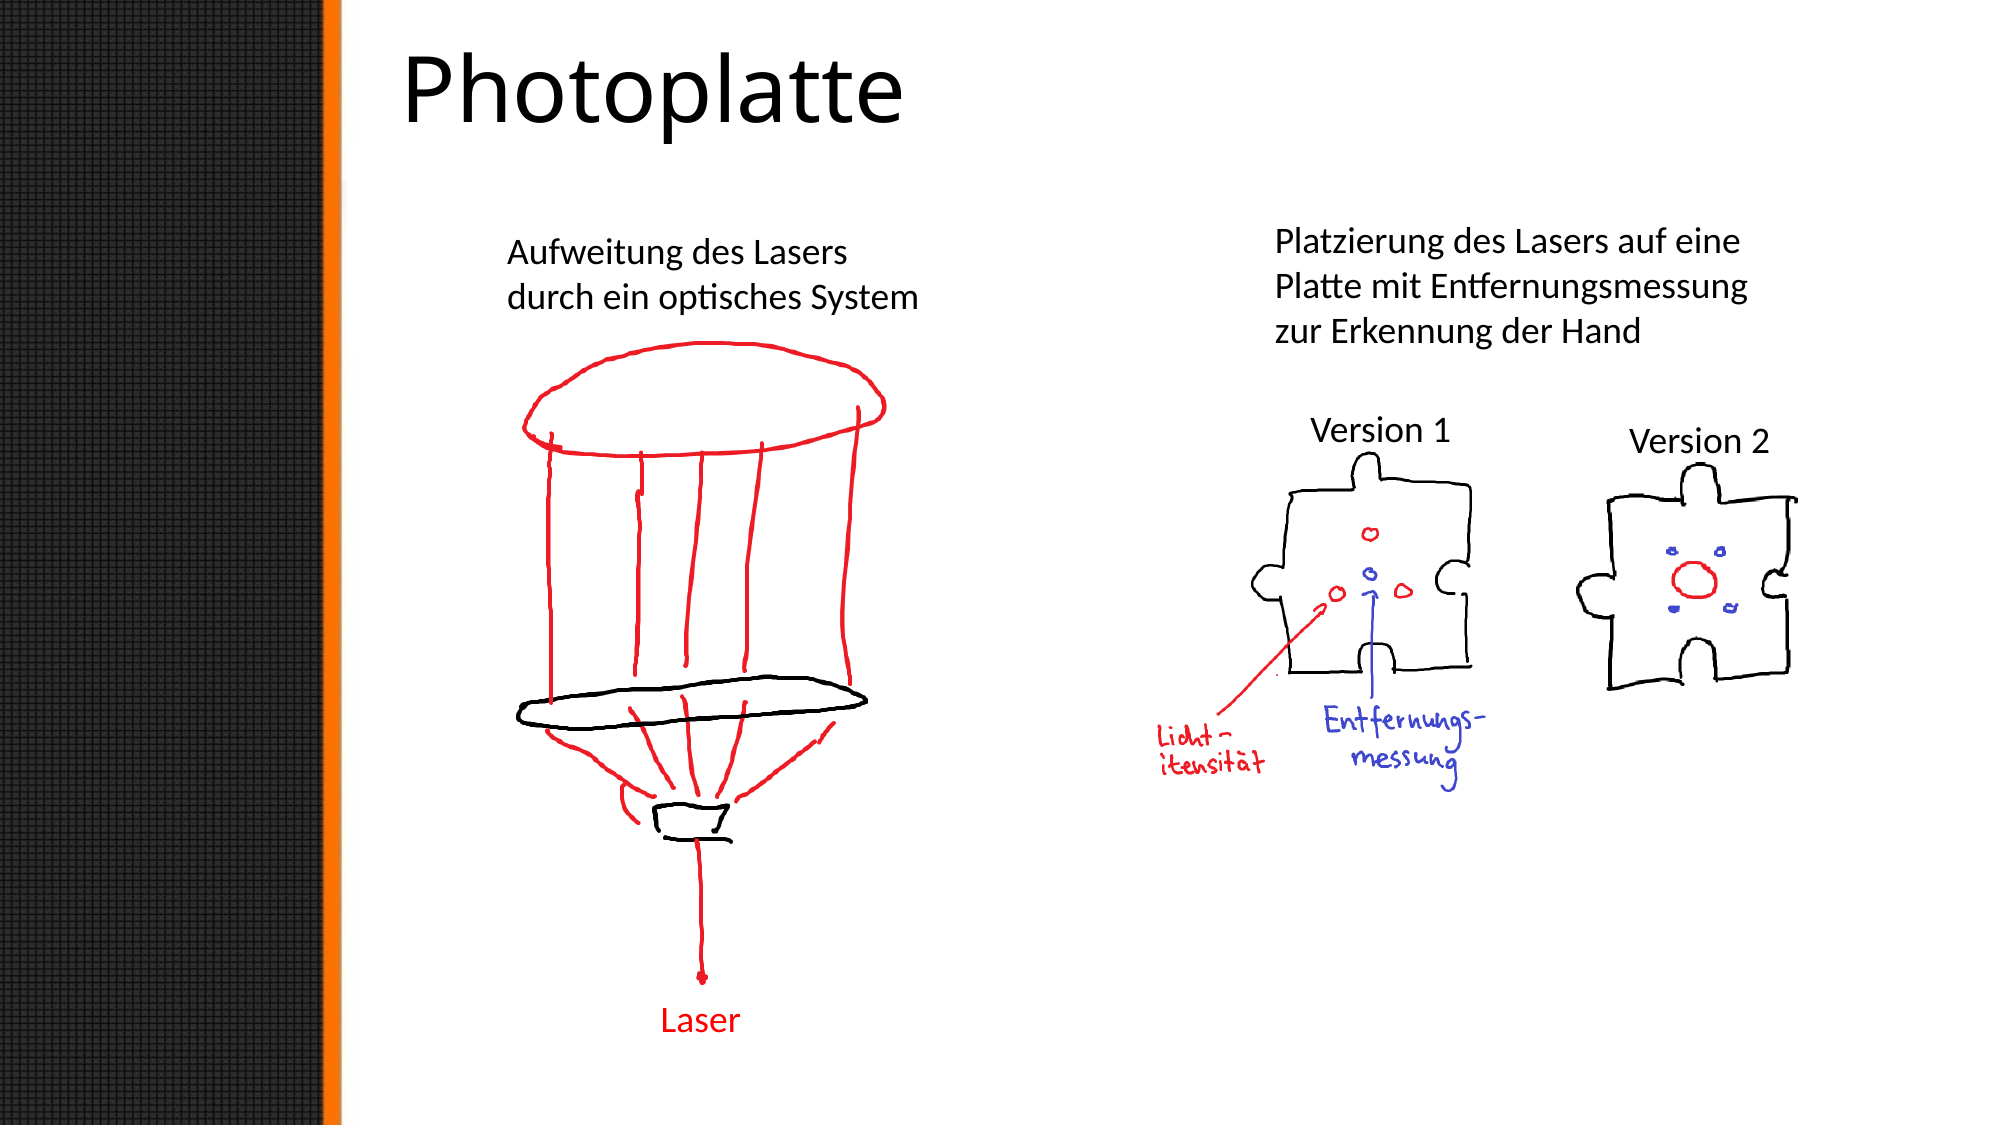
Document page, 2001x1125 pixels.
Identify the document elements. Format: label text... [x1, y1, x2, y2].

text_box Version 1 [1295, 397, 1468, 458]
text_box Aufweitung des Lasers durch ein optisches System [492, 219, 953, 326]
picture [1129, 432, 1819, 809]
title Photoplatte [385, 0, 2000, 202]
text_box Laser [645, 987, 757, 1049]
text_box Platzierung des Lasers auf eine Platte mit Entfernungsmessung zur Erkennung der Hand [1259, 208, 1816, 360]
text_box Version 2 [1614, 408, 1787, 470]
picture [503, 338, 911, 1022]
